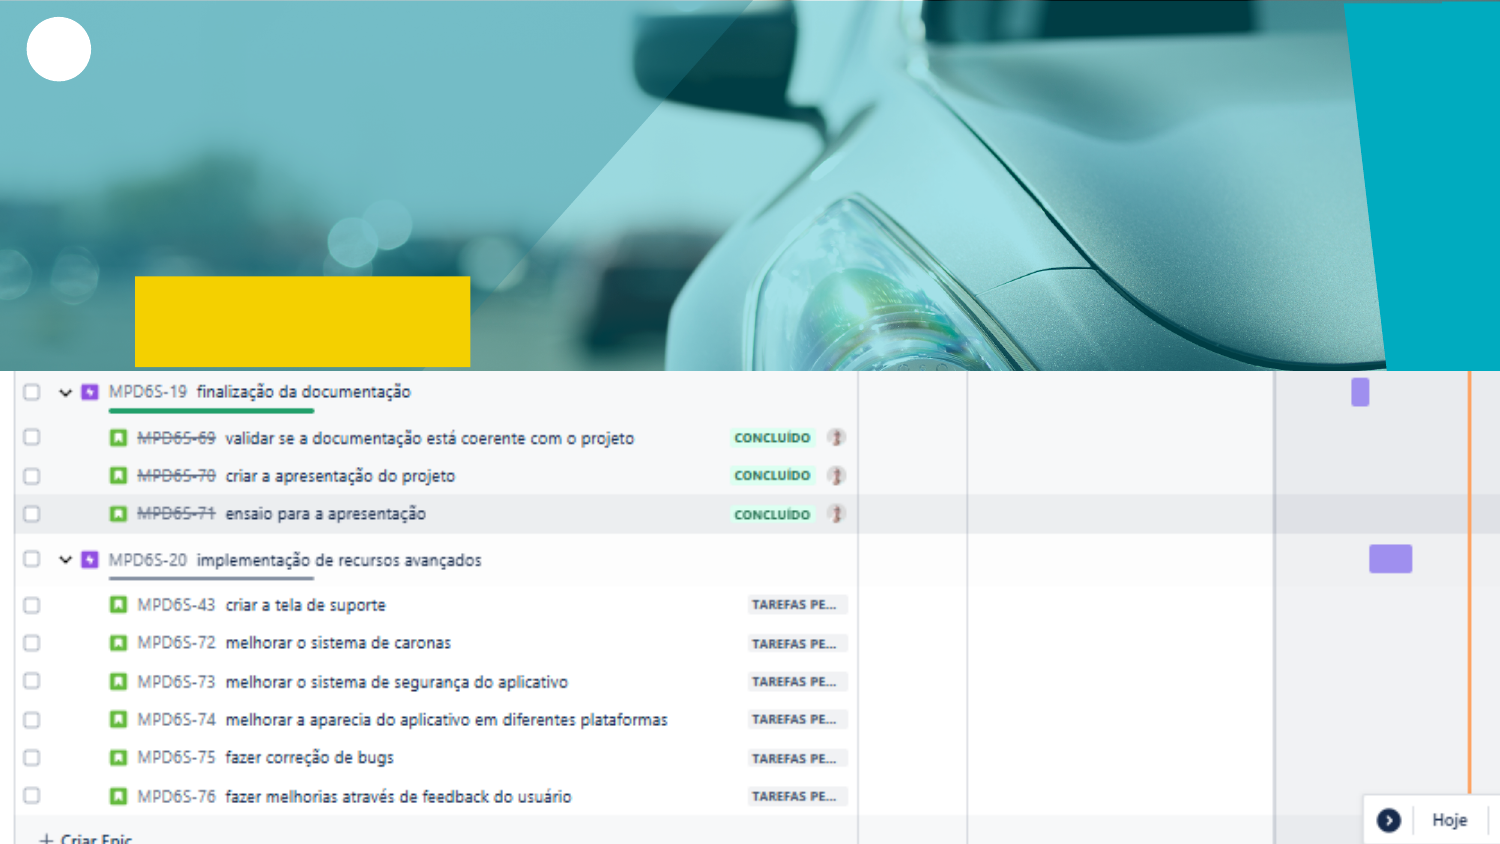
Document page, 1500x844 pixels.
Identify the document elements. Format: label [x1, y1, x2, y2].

text_box [27, 17, 91, 81]
text_box [135, 276, 471, 368]
picture [0, 0, 1500, 844]
